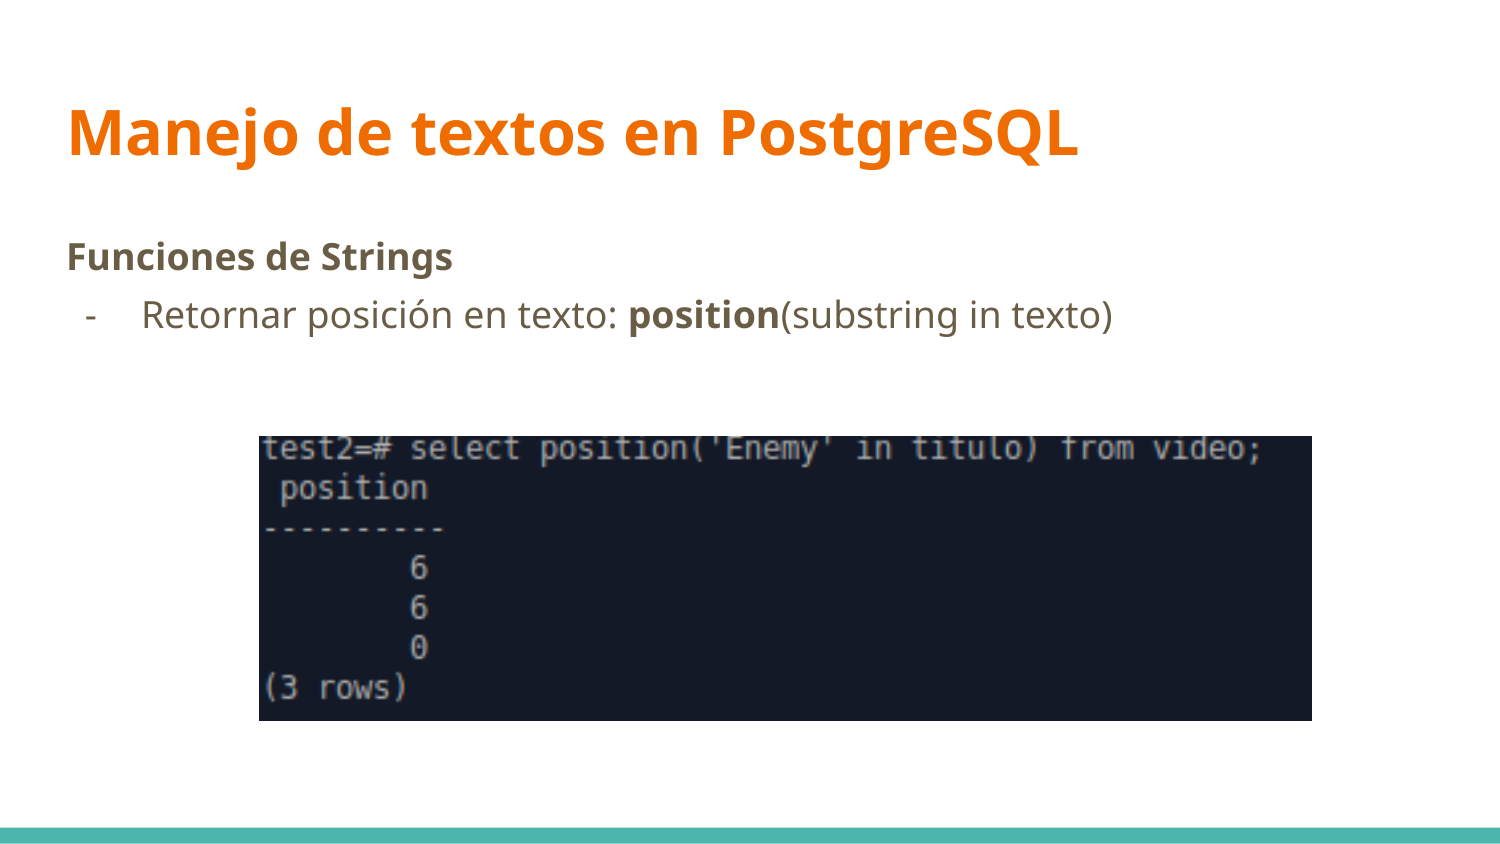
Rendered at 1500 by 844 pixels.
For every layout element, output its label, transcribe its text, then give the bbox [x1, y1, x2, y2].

title Manejo de textos en PostgreSQL [51, 72, 1449, 189]
list Funciones de Strings Retornar posición en texto: position(substring in texto) [51, 207, 1449, 816]
picture [259, 436, 1312, 721]
